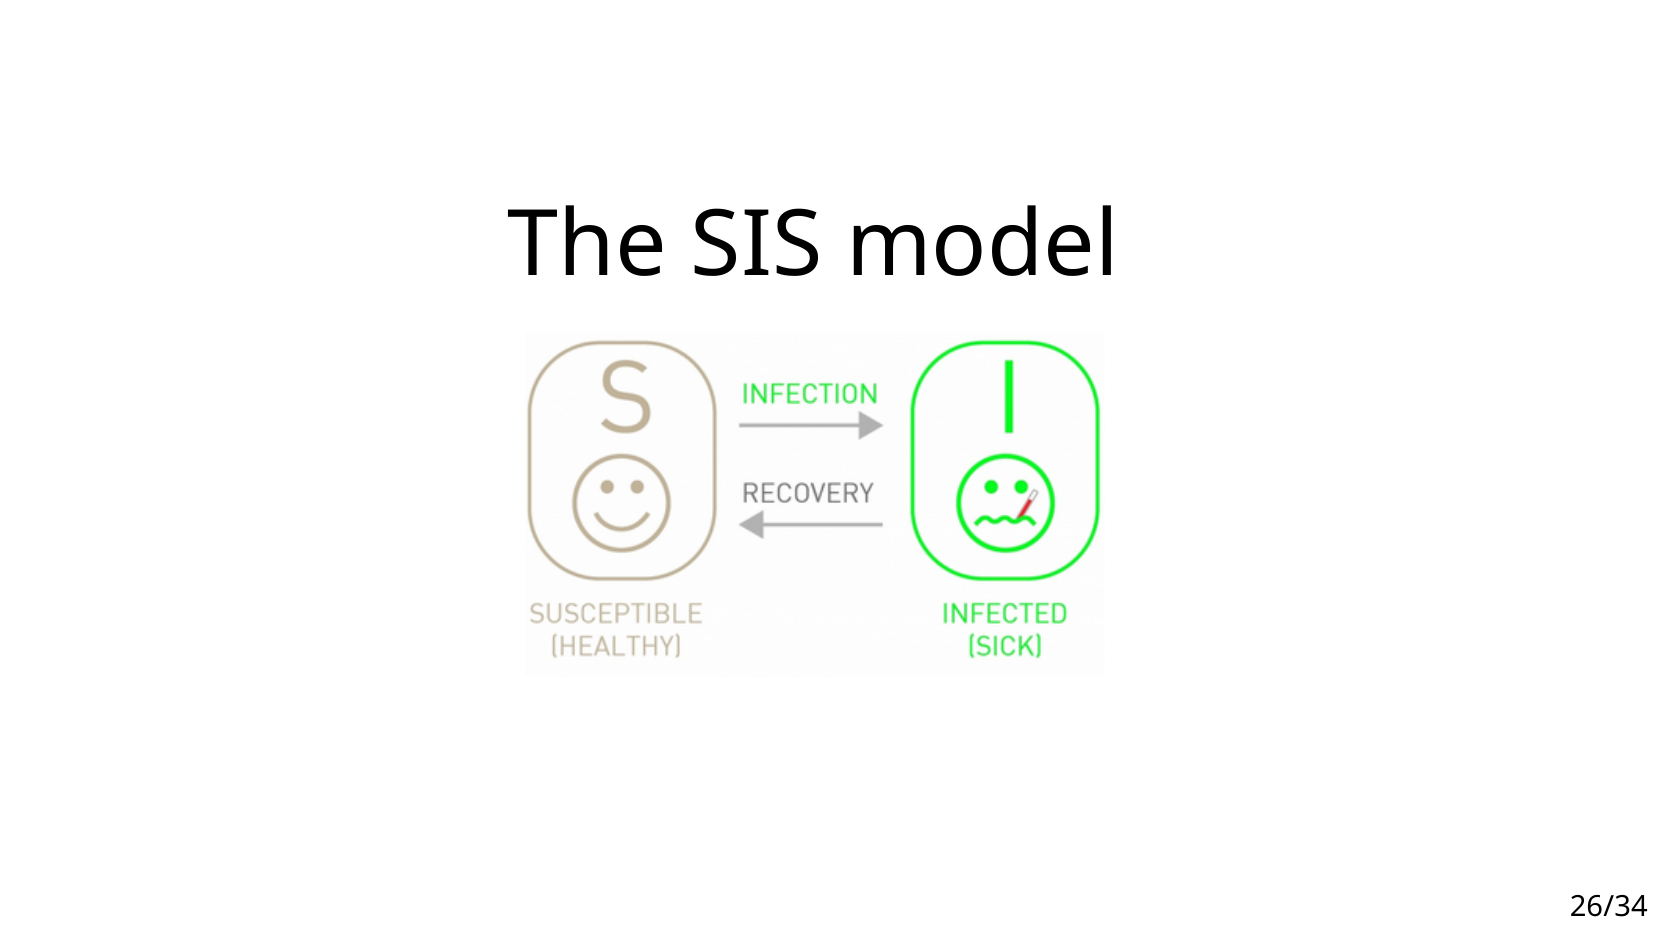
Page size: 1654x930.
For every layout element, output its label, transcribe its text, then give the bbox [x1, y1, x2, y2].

title The SIS model [69, 161, 1558, 318]
picture [525, 332, 1105, 677]
